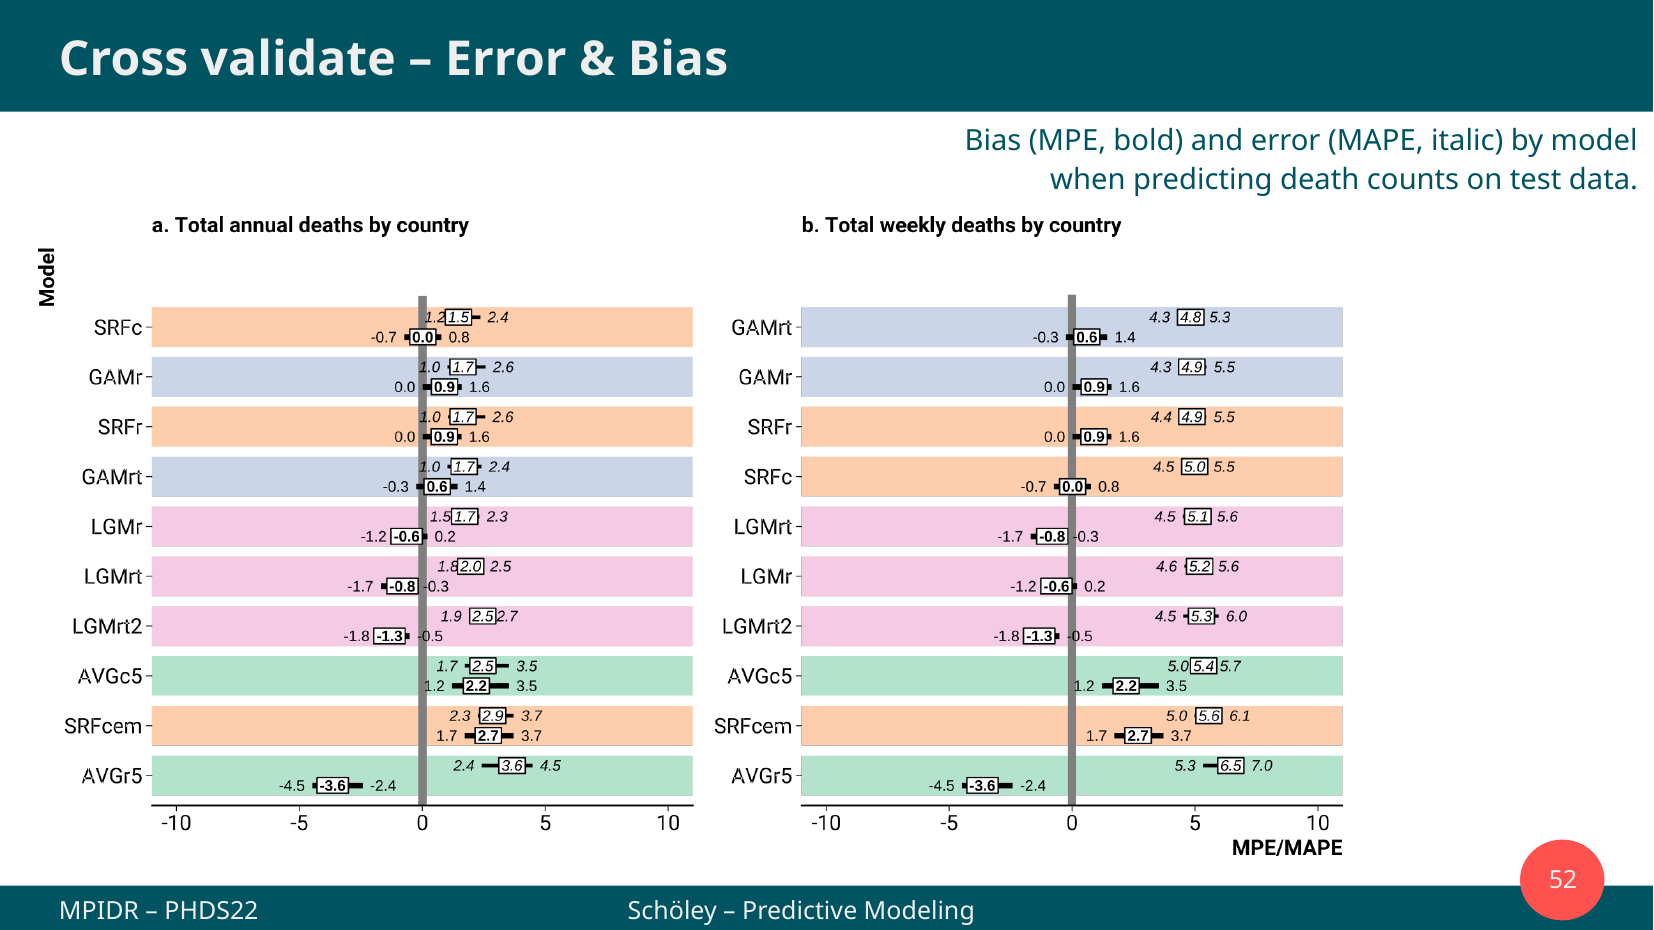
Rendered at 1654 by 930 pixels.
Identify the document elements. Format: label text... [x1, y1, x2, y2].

text_box Bias (MPE, bold) and error (MAPE, italic) by model when predicting death counts on test data. [945, 111, 1653, 403]
picture [38, 216, 1343, 856]
title Cross validate – Error & Bias [58, 0, 1594, 117]
